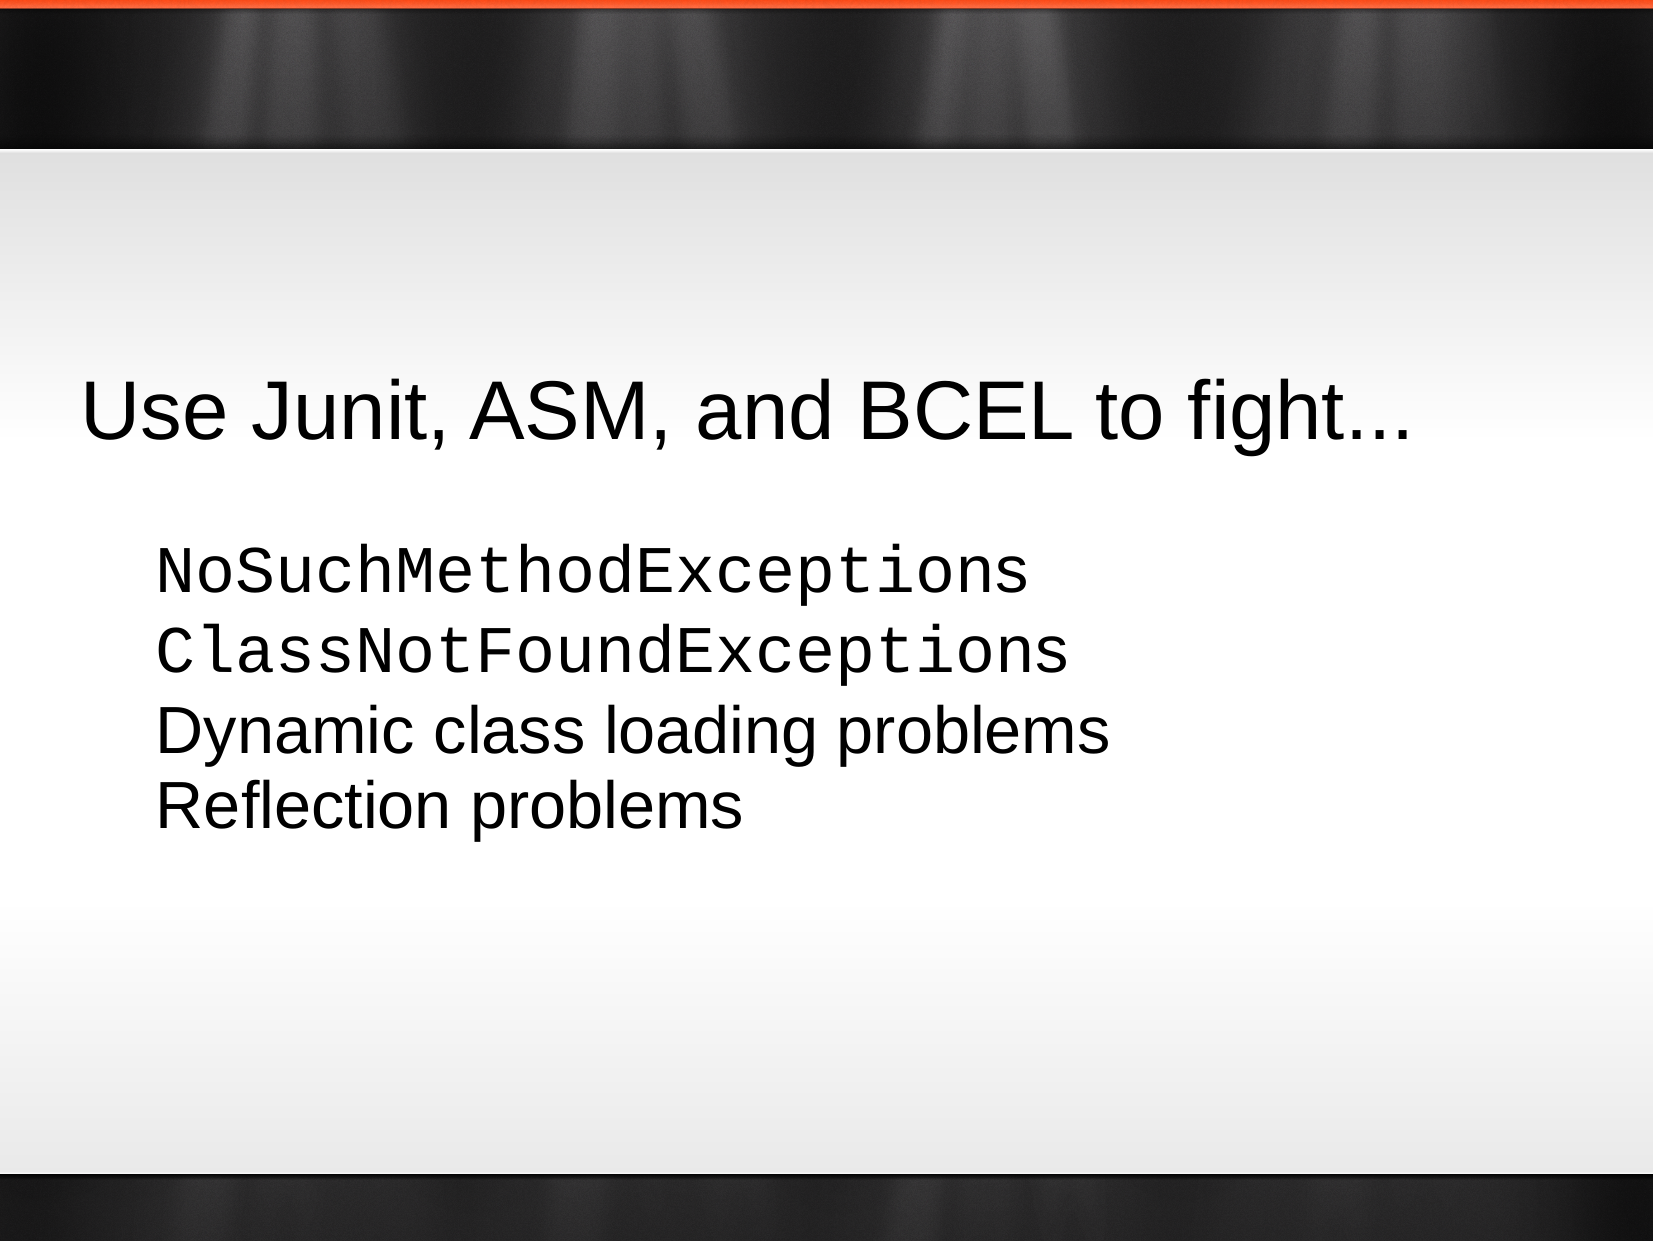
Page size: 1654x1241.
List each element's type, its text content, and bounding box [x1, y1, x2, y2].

text_box Use Junit, ASM, and BCEL to fight... NoSuchMethodExceptions ClassNotFoundExceptions Dynamic class loading problems Reflection problems [80, 306, 1653, 1125]
picture [0, 0, 1653, 1241]
